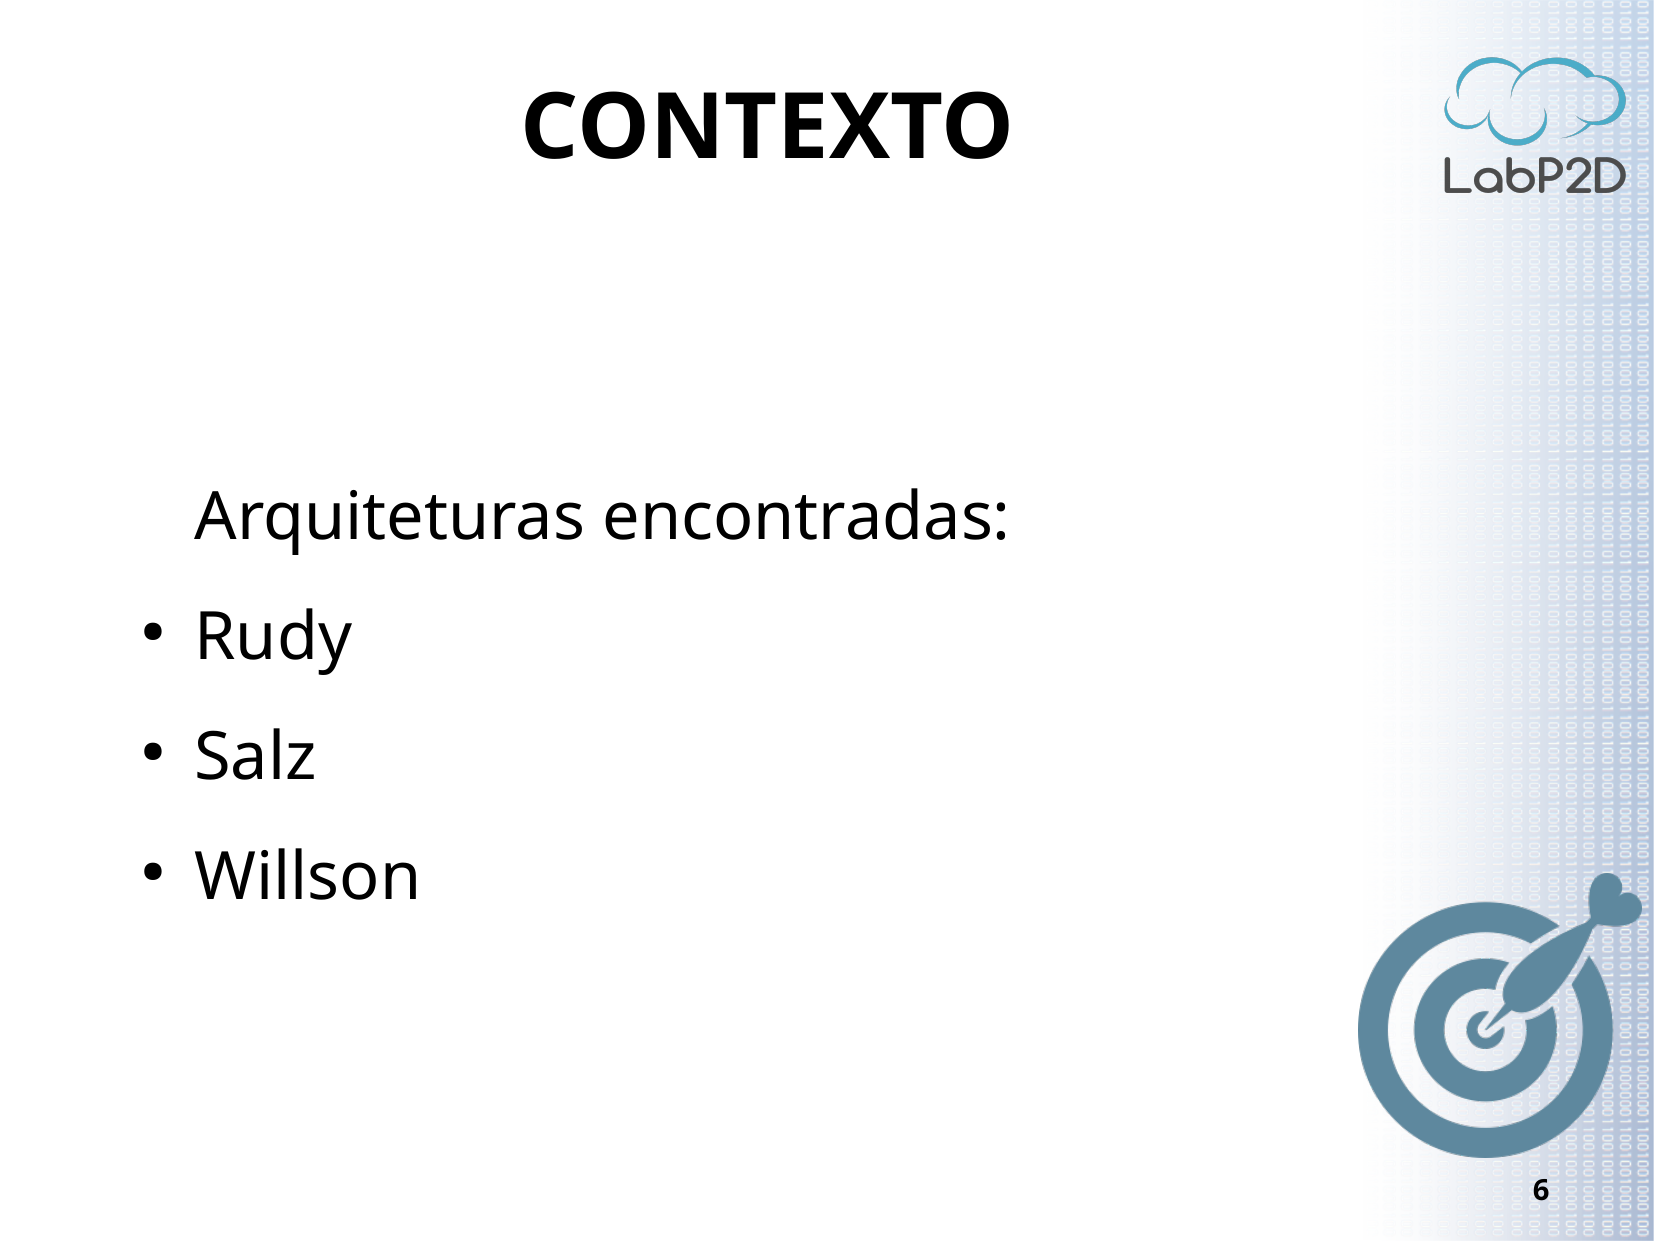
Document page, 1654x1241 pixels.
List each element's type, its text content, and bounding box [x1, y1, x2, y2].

title CONTEXTO [82, 19, 1453, 227]
list Arquiteturas encontradas: Rudy Salz Willson [123, 271, 1406, 1116]
picture [1358, 1, 1654, 1240]
